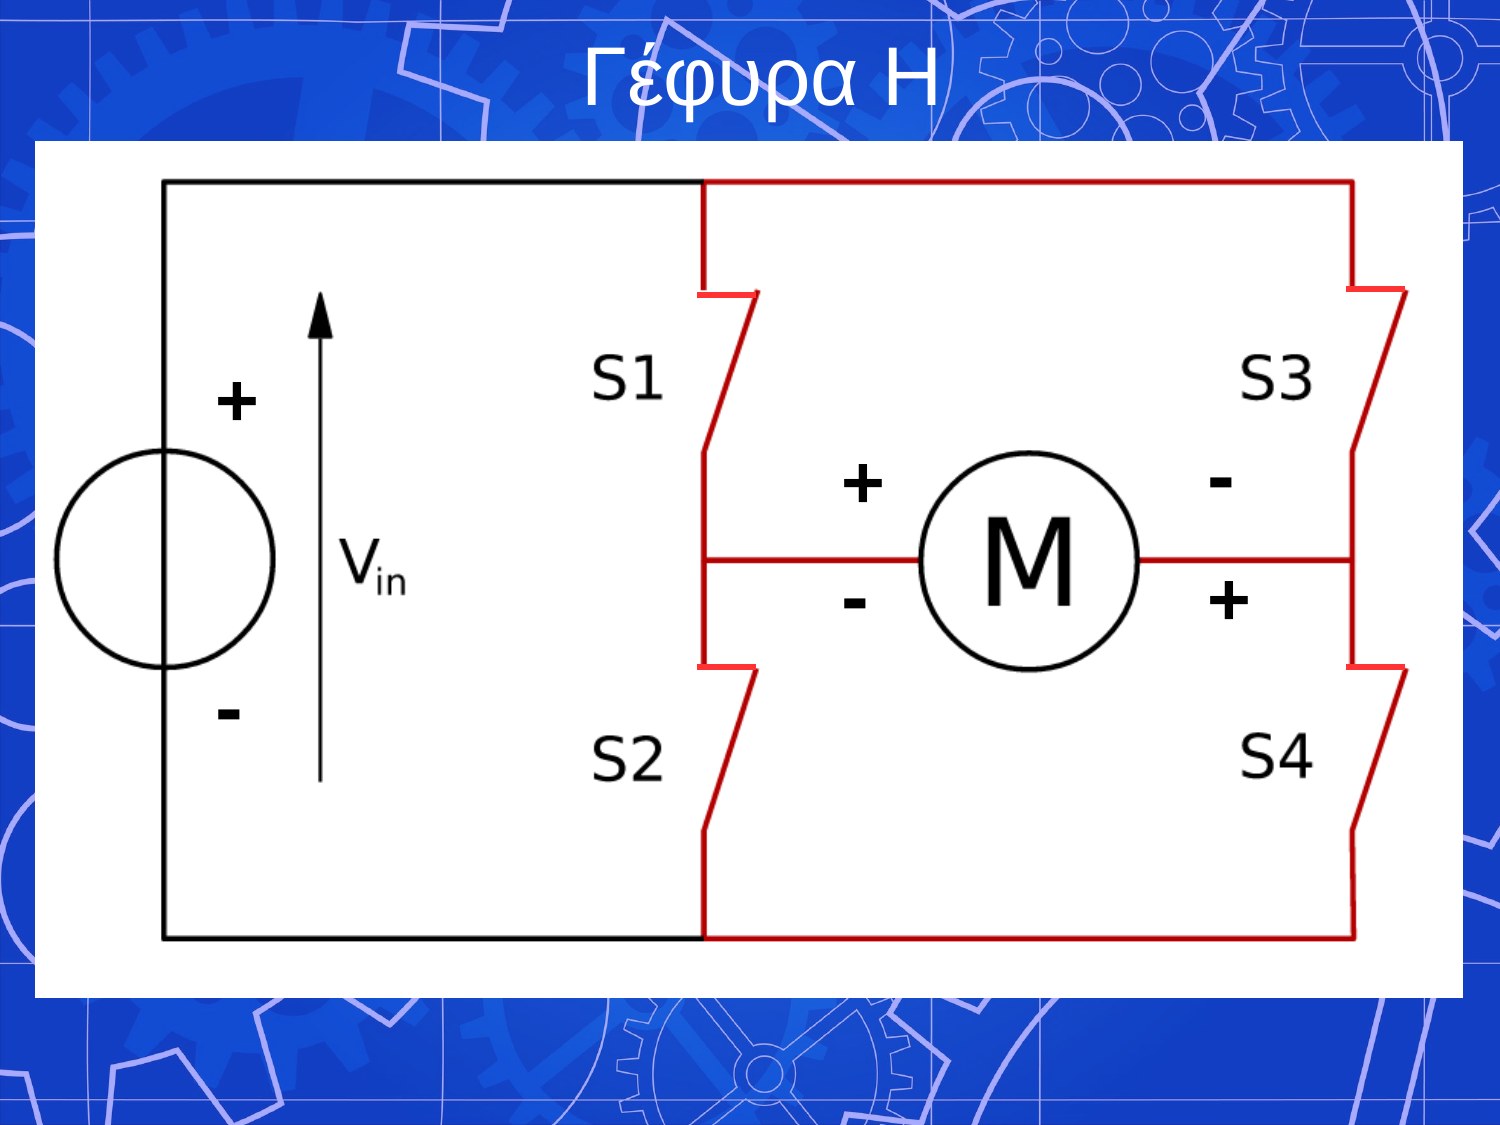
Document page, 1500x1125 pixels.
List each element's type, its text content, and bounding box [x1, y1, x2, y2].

picture [35, 141, 1463, 998]
text_box - [200, 645, 272, 761]
text_box + [200, 343, 272, 449]
text_box + [826, 426, 898, 532]
text_box Γέφυρα Η [425, 15, 1099, 130]
text_box - [1192, 413, 1264, 529]
text_box - [826, 534, 898, 650]
text_box + [1192, 543, 1264, 649]
